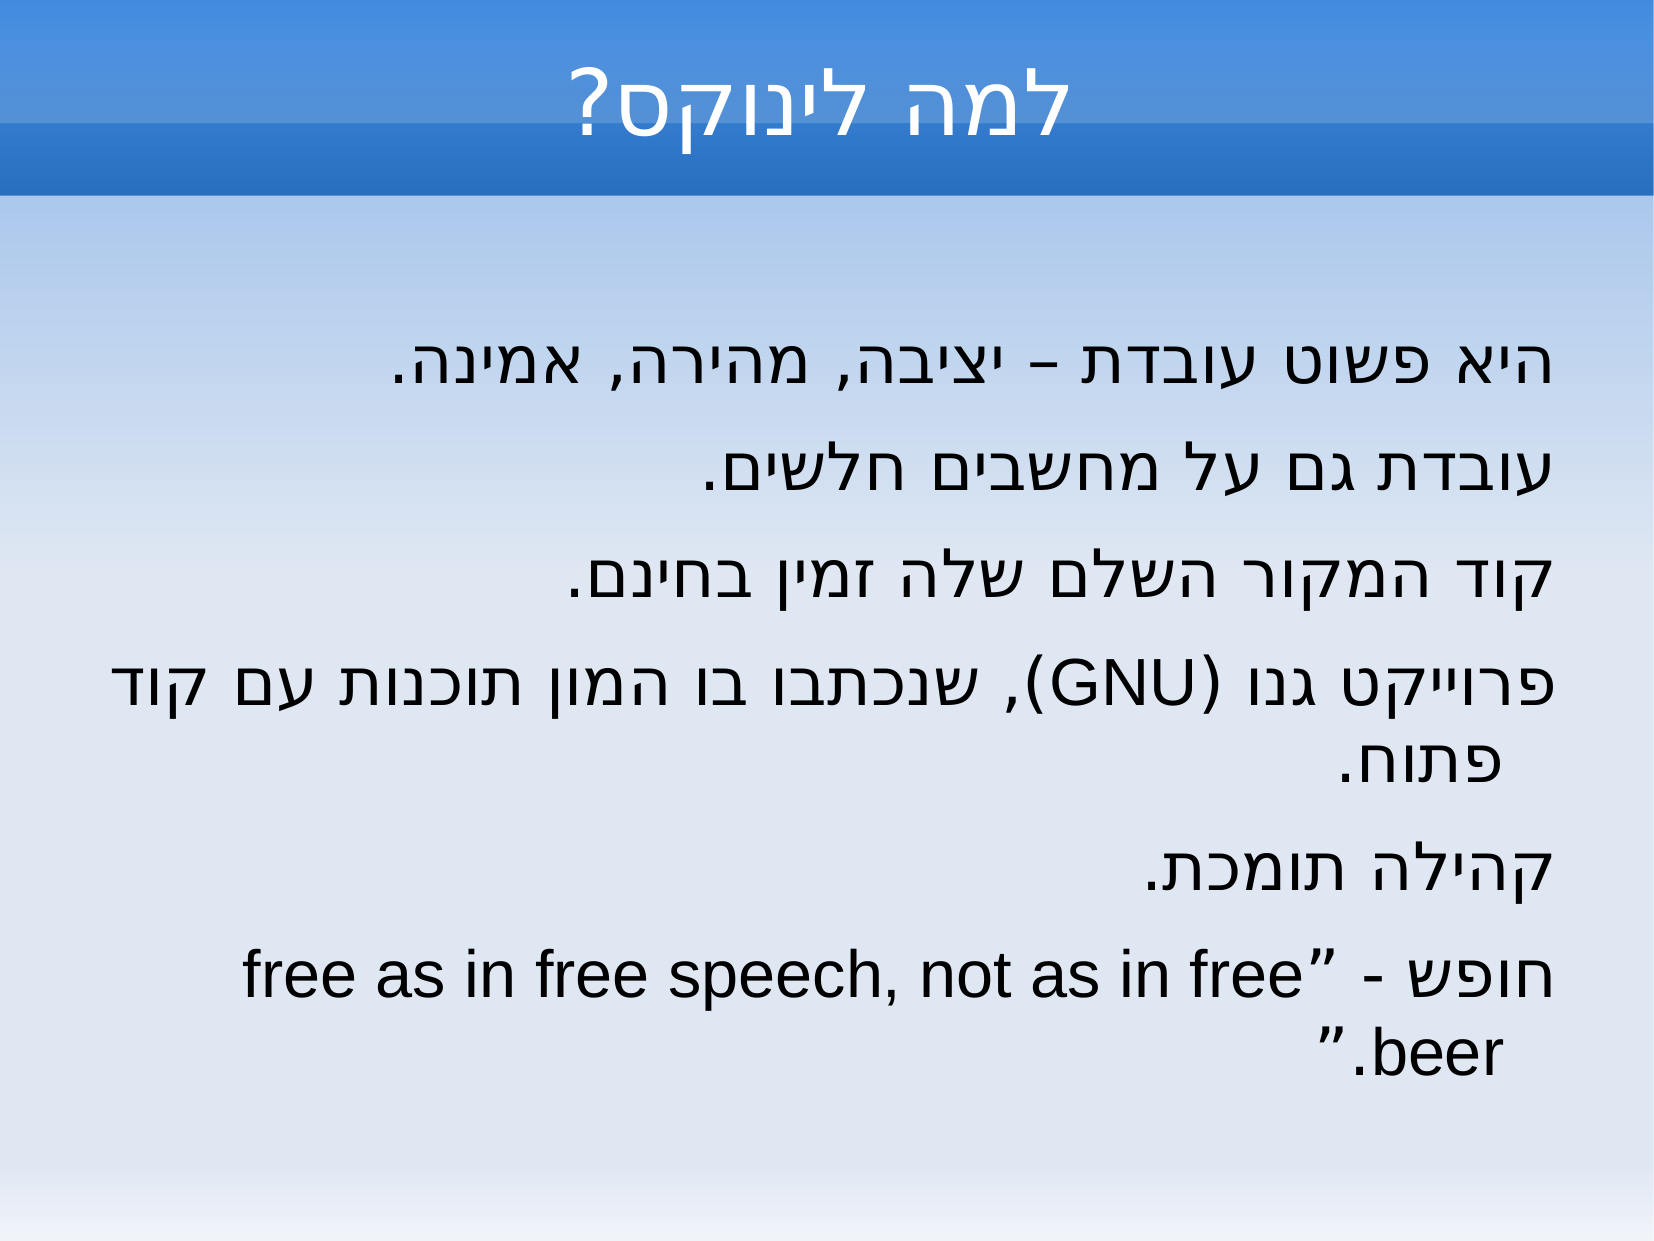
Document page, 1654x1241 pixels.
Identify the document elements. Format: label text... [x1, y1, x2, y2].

list היא פשוט עובדת – יציבה, מהירה, אמינה. עובדת גם על מחשבים חלשים. קוד המקור השלם שלה זמין בחינם. פרוייקט גנו (GNU), שנכתבו בו המון תוכנות עם קוד פתוח. קהילה תומכת. חופש - ”free as in free speech, not as in free beer.” [86, 321, 1576, 1126]
title למה לינוקס? [76, 7, 1565, 200]
picture [0, 0, 1654, 1241]
